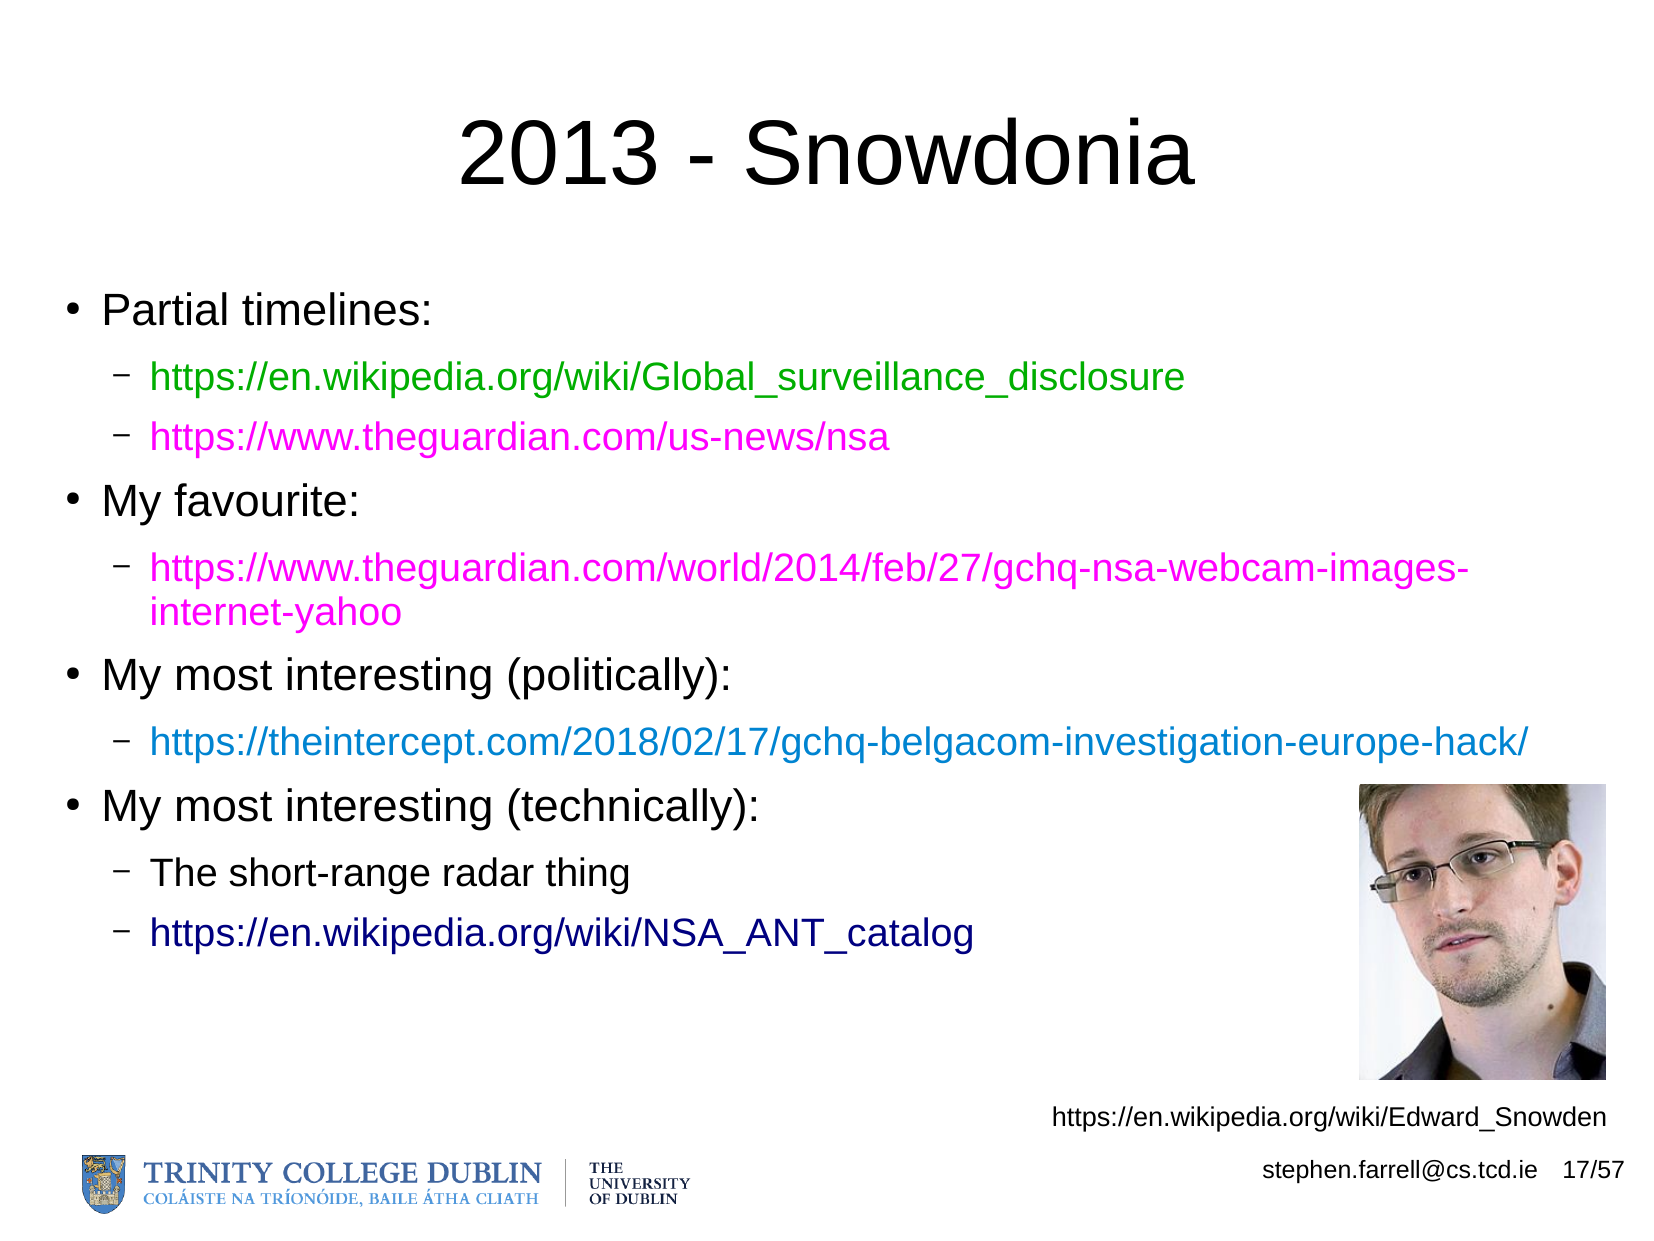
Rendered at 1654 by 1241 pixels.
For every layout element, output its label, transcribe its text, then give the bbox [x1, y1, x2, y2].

text_box https://en.wikipedia.org/wiki/Edward_Snowden [1037, 1095, 1626, 1152]
picture [82, 1155, 694, 1214]
title 2013 - Snowdonia [82, 49, 1571, 257]
picture [1359, 784, 1606, 1081]
list Partial timelines: https://en.wikipedia.org/wiki/Global_surveillance_disclosure https://www.theguardian.com/us-news/nsa My favourite: https://www.theguardian.com/world/2014/feb/27/gchq-nsa-webcam-images-internet-yahoo My most interesting (politically): https://theintercept.com/2018/02/17/gchq-belgacom-investigation-europe-hack/ My most interesting (technically): The short-range radar thing https://en.wikipedia.org/wiki/NSA_ANT_catalog [53, 284, 1542, 1004]
